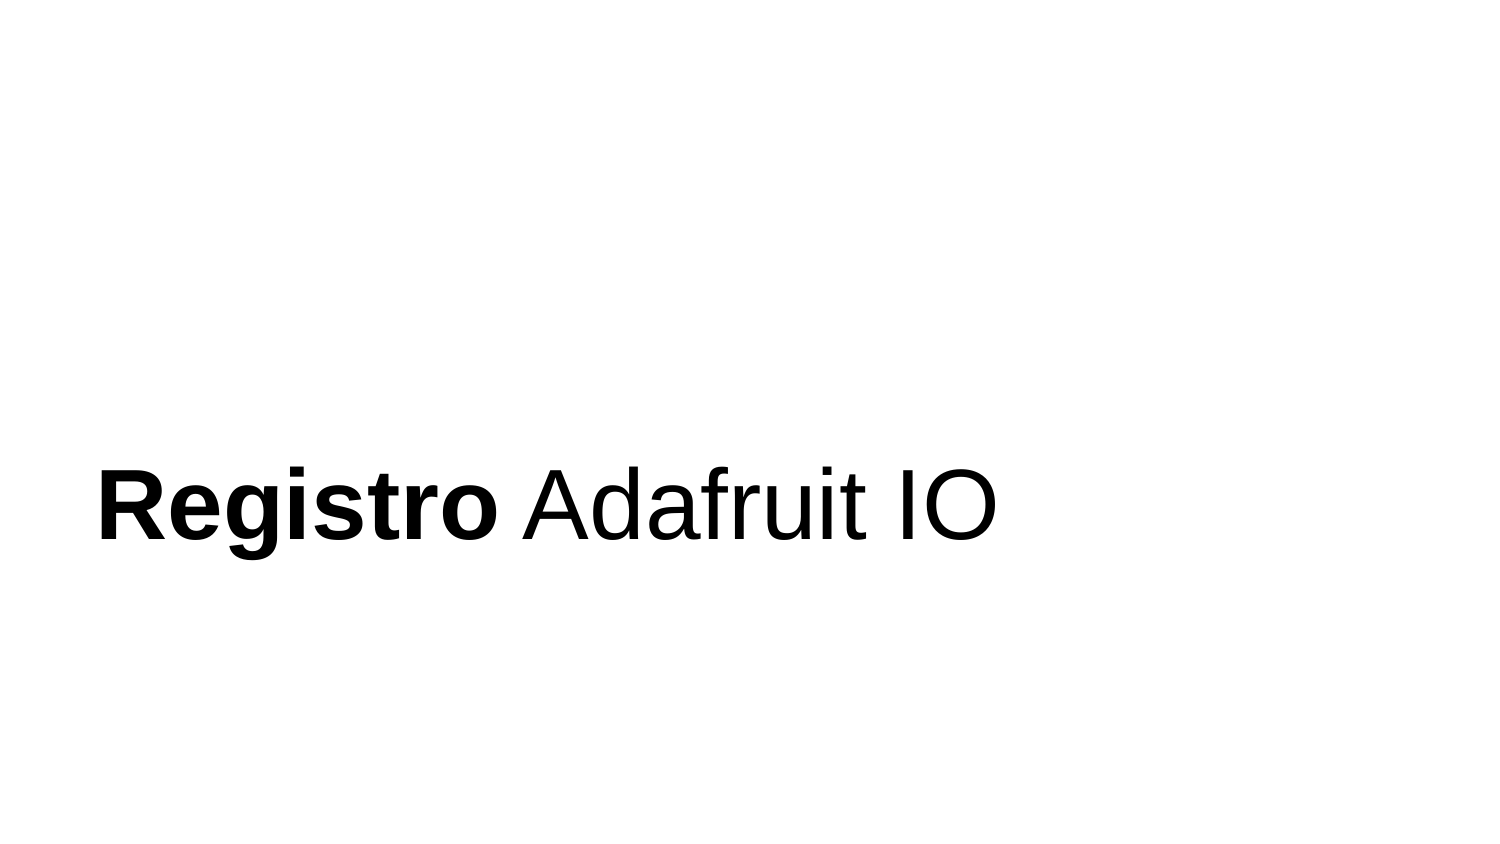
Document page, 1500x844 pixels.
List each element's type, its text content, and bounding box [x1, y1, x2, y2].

title Registro Adafruit IO [80, 223, 1125, 844]
